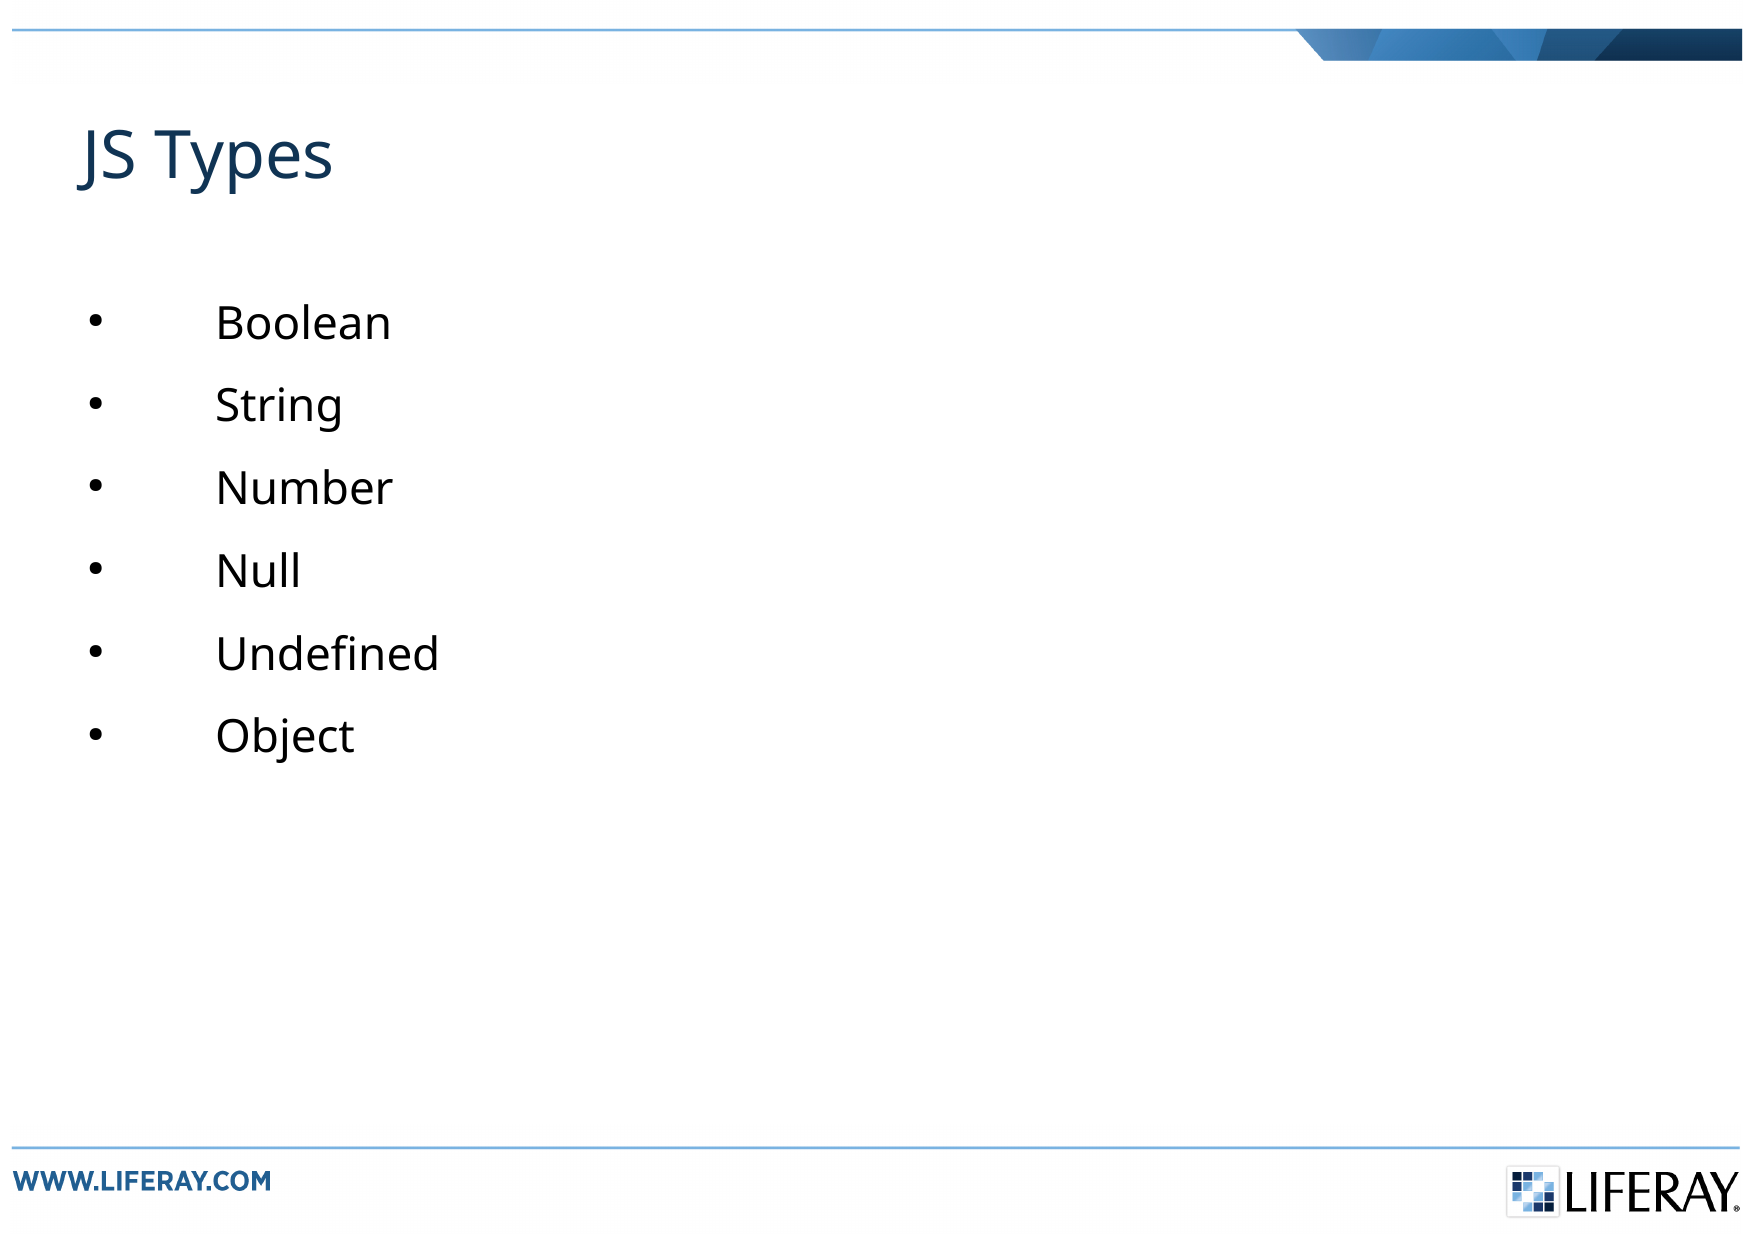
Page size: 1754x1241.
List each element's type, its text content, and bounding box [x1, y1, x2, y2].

picture [12, 0, 1743, 84]
list Boolean String Number Null Undefined Object [87, 290, 1667, 1109]
picture [10, 1124, 1741, 1234]
title JS Types [82, 49, 1571, 257]
